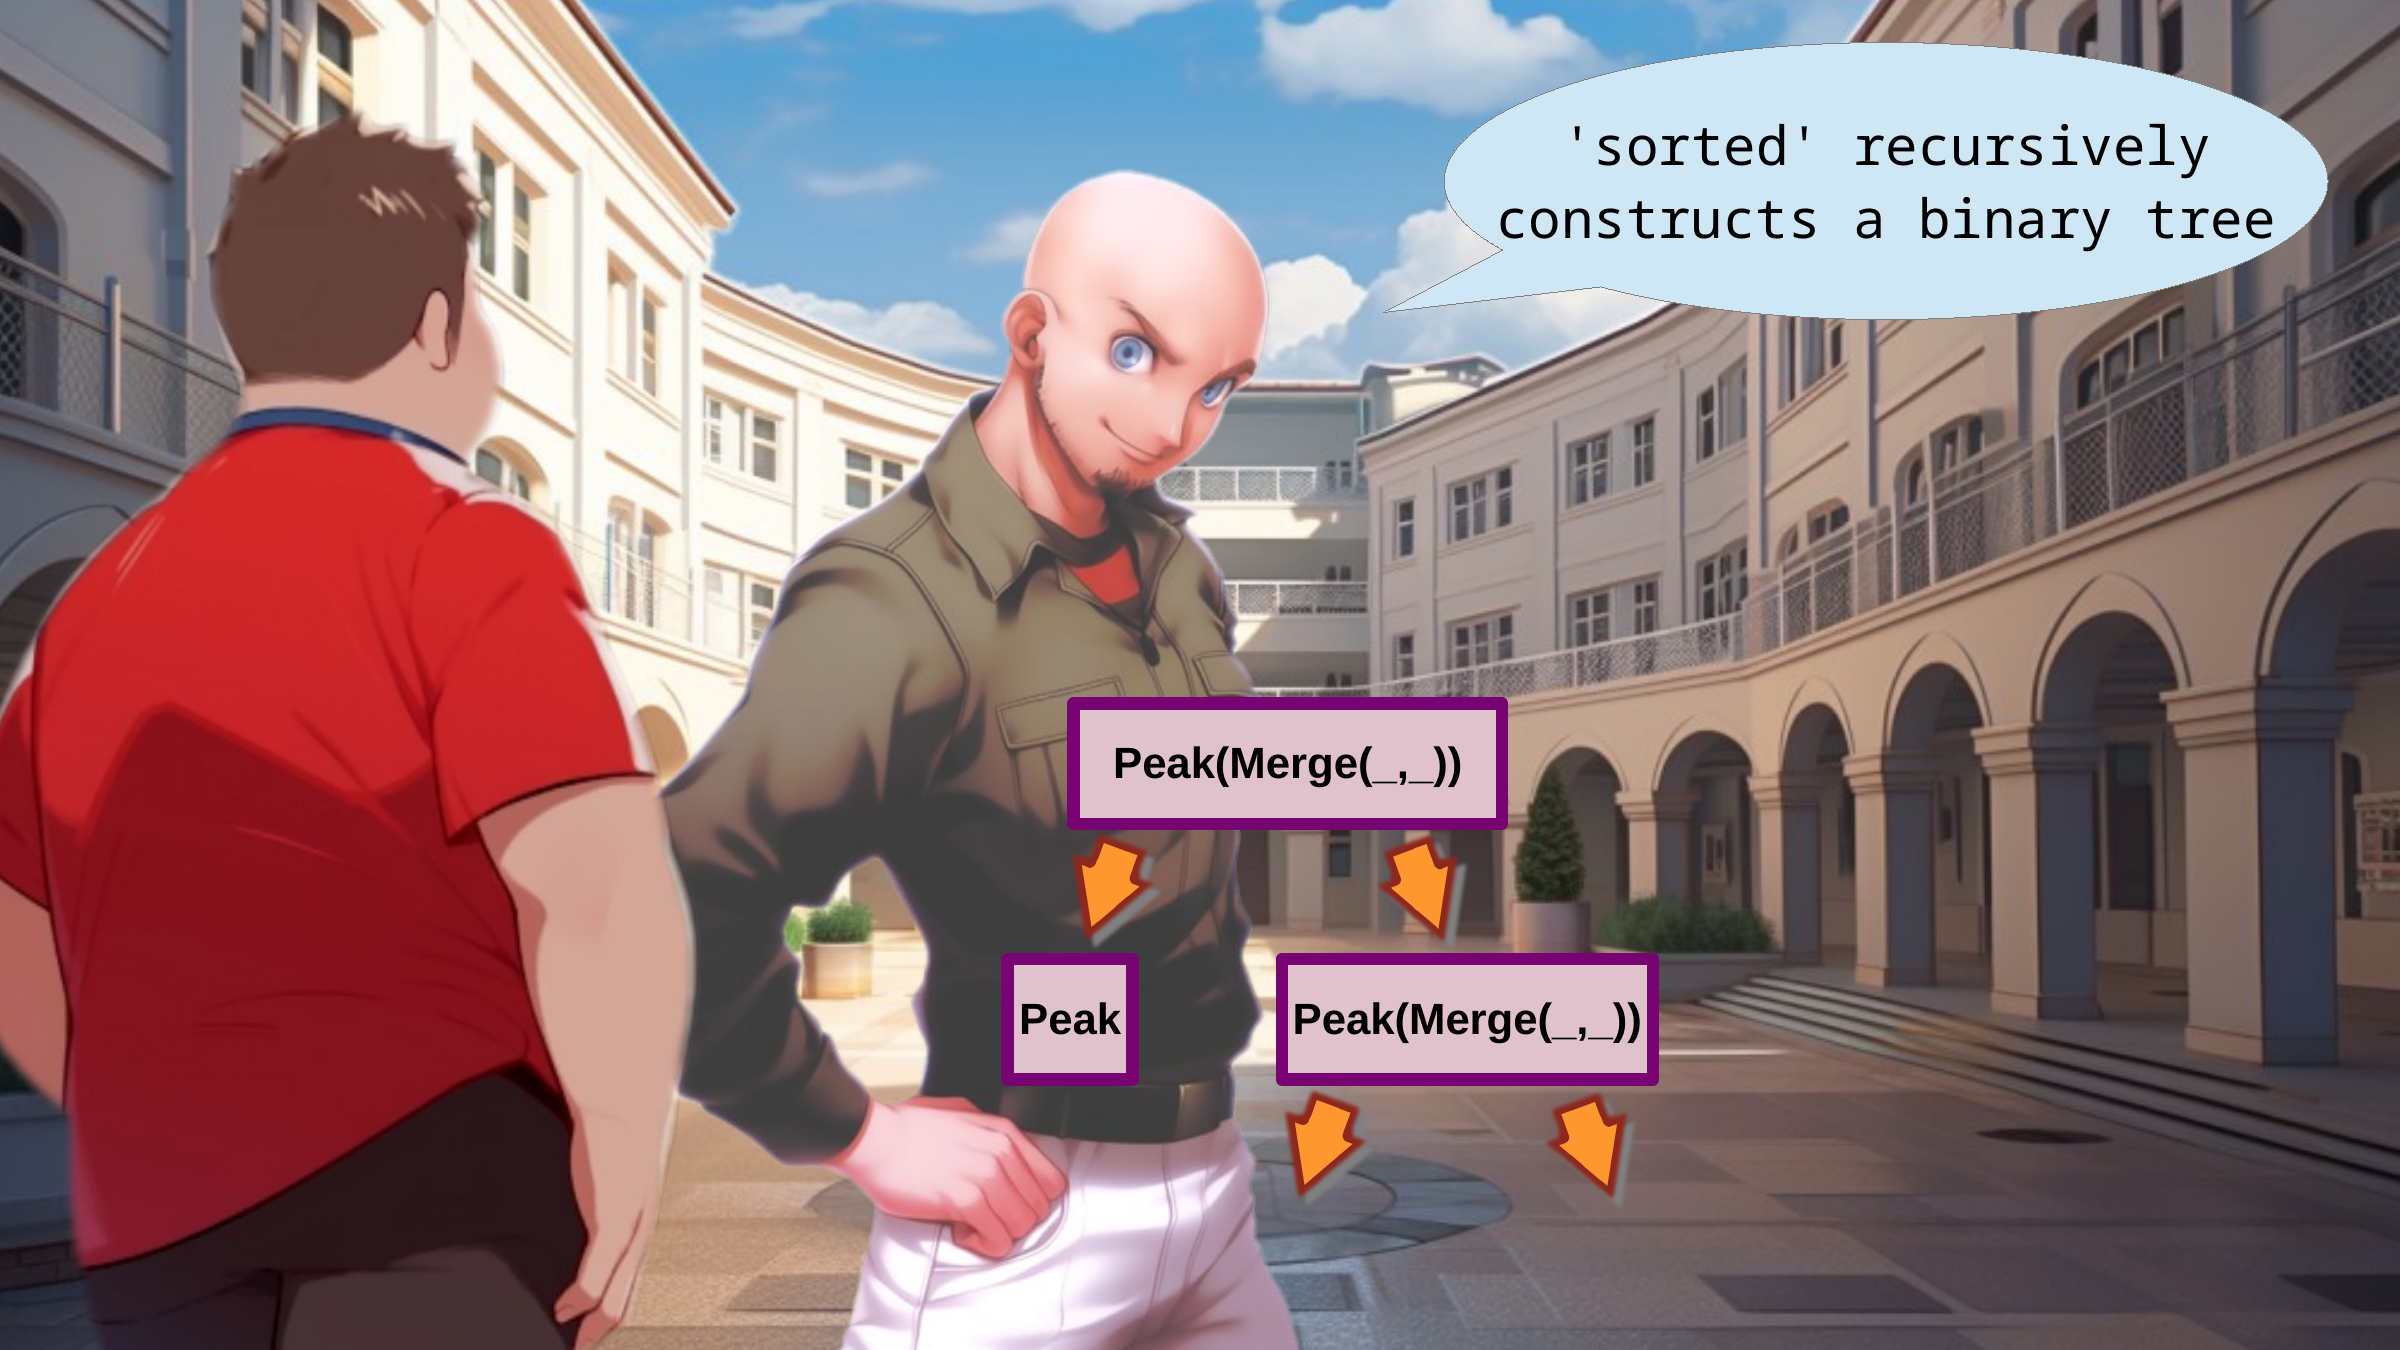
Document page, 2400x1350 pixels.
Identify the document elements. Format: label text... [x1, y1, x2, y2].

text_box Peak(Merge(_,_)) [1073, 703, 1503, 825]
text_box 'sorted' recursively constructs a binary tree [1383, 42, 2329, 320]
text_box [1295, 1102, 1349, 1182]
text_box [1082, 844, 1137, 924]
text_box [1394, 845, 1447, 926]
picture [0, 0, 2400, 1350]
text_box Peak [1007, 959, 1133, 1080]
text_box [1562, 1103, 1616, 1183]
text_box Peak(Merge(_,_)) [1281, 959, 1653, 1080]
